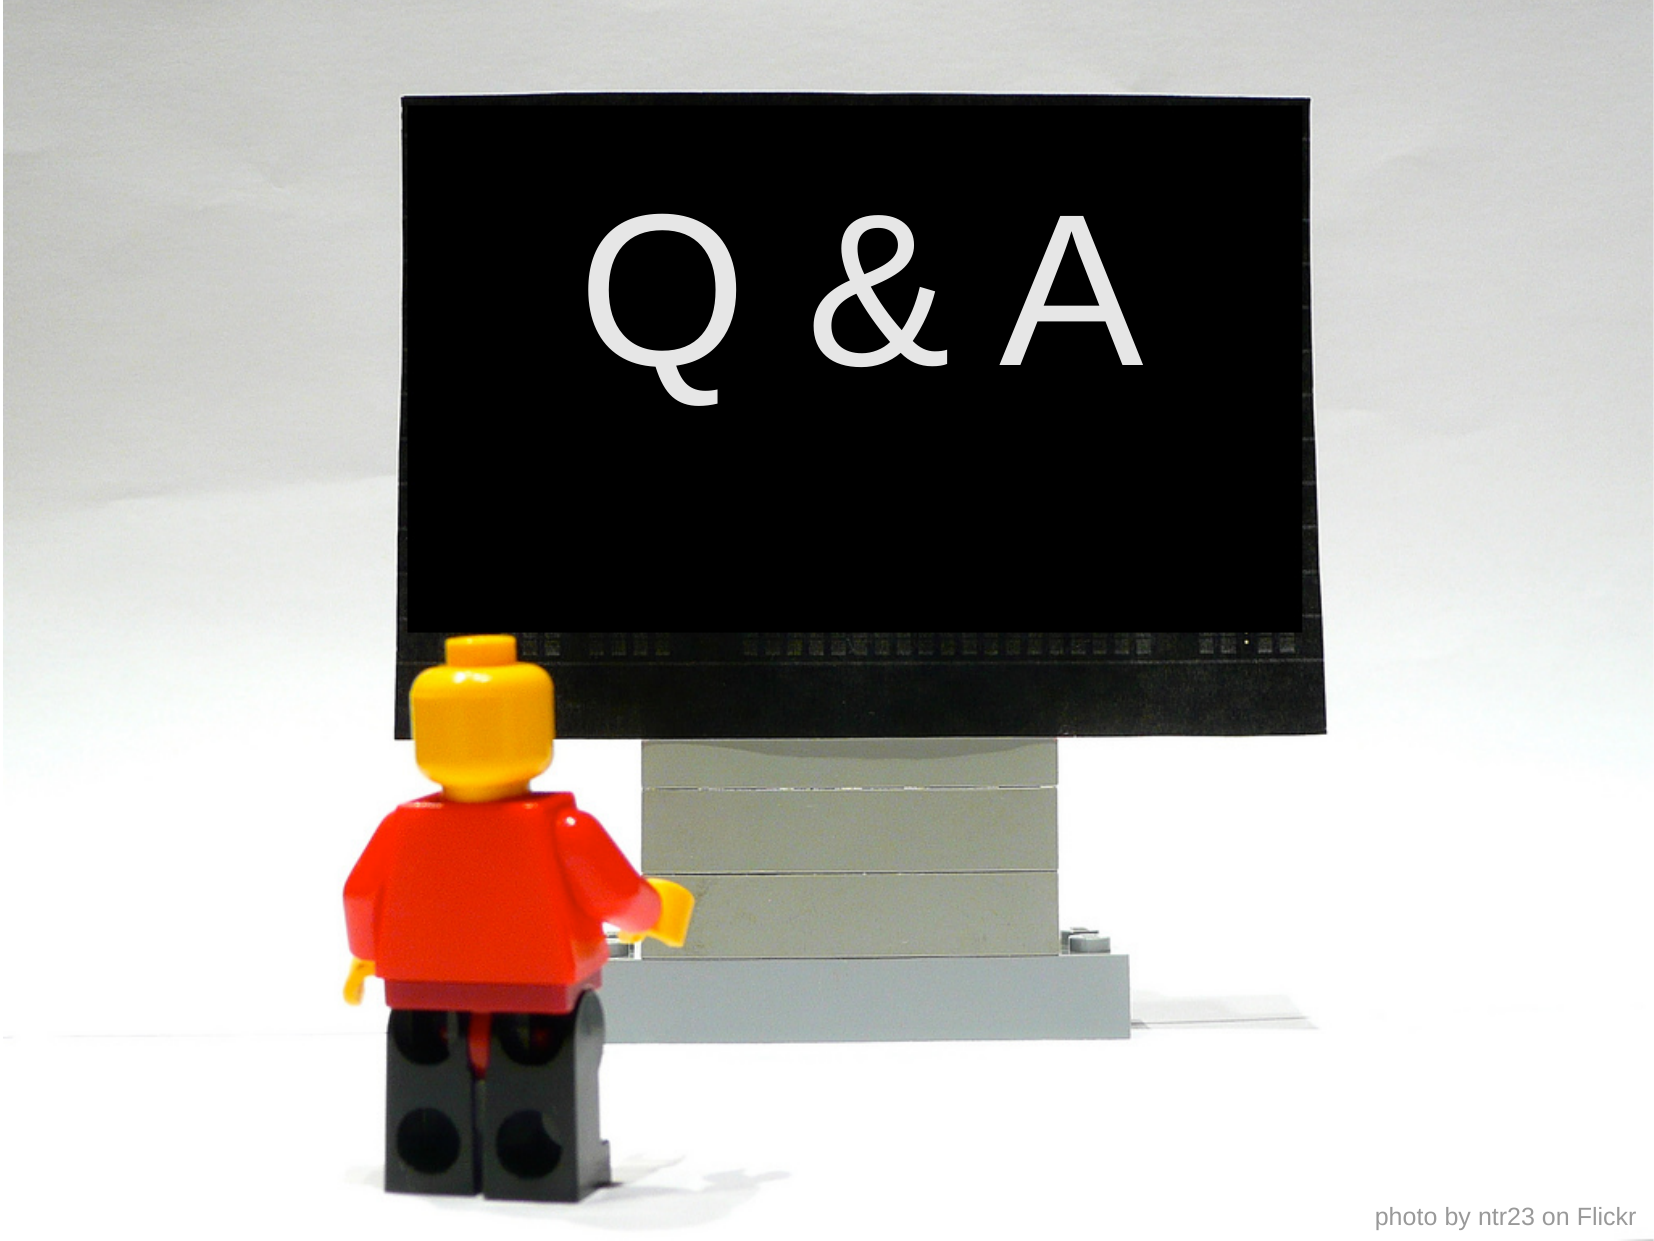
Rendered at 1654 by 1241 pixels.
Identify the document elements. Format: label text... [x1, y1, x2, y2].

picture [3, 0, 1654, 1241]
text_box Q & A [398, 164, 1324, 653]
text_box photo by ntr23 on Flickr [1197, 1195, 1652, 1239]
